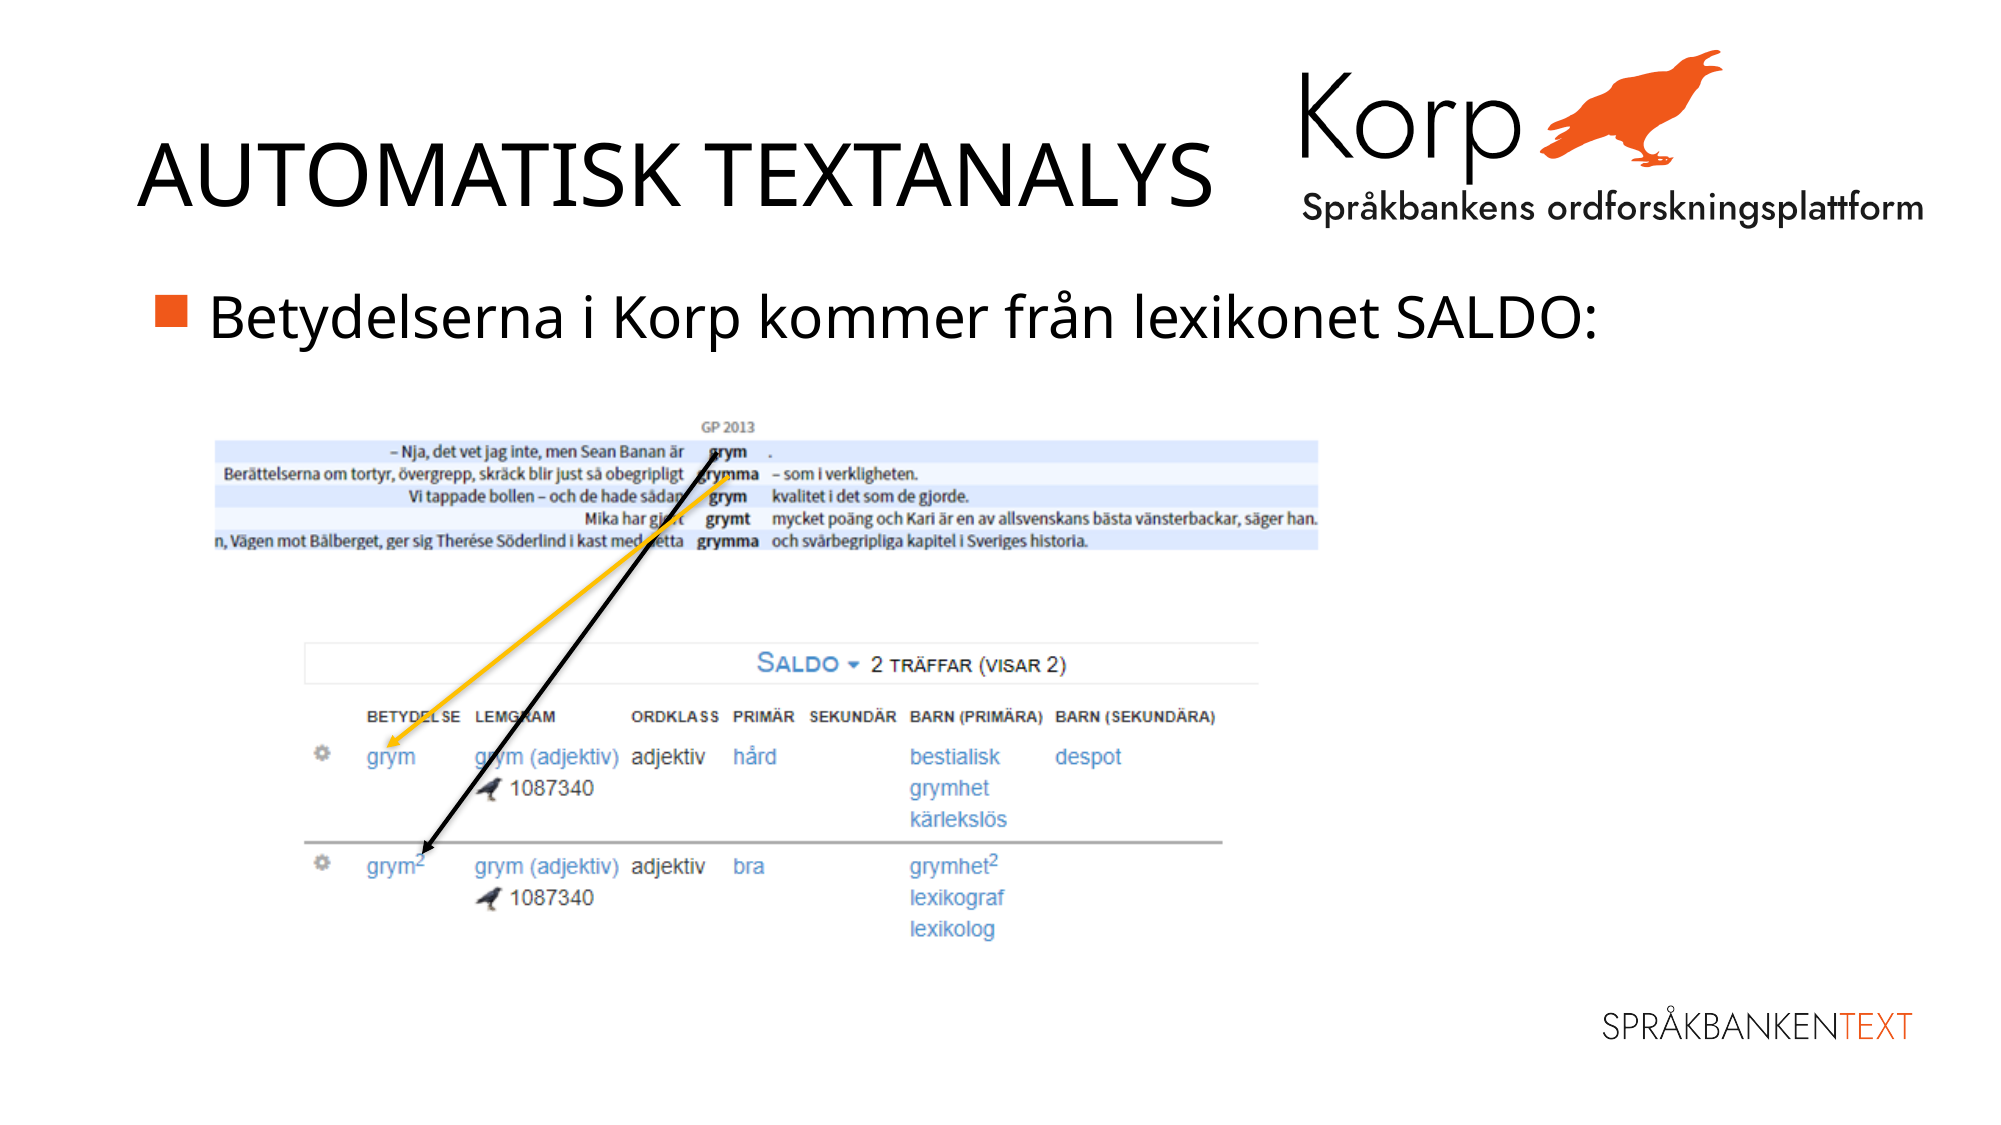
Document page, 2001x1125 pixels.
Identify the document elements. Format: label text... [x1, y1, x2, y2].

picture [1600, 998, 1959, 1125]
list Betydelserna i Korp kommer från lexikonet SALDO: [137, 281, 1861, 904]
picture [1291, 29, 1938, 241]
title Automatisk textanalys [137, 109, 1291, 236]
picture [173, 400, 1359, 1004]
